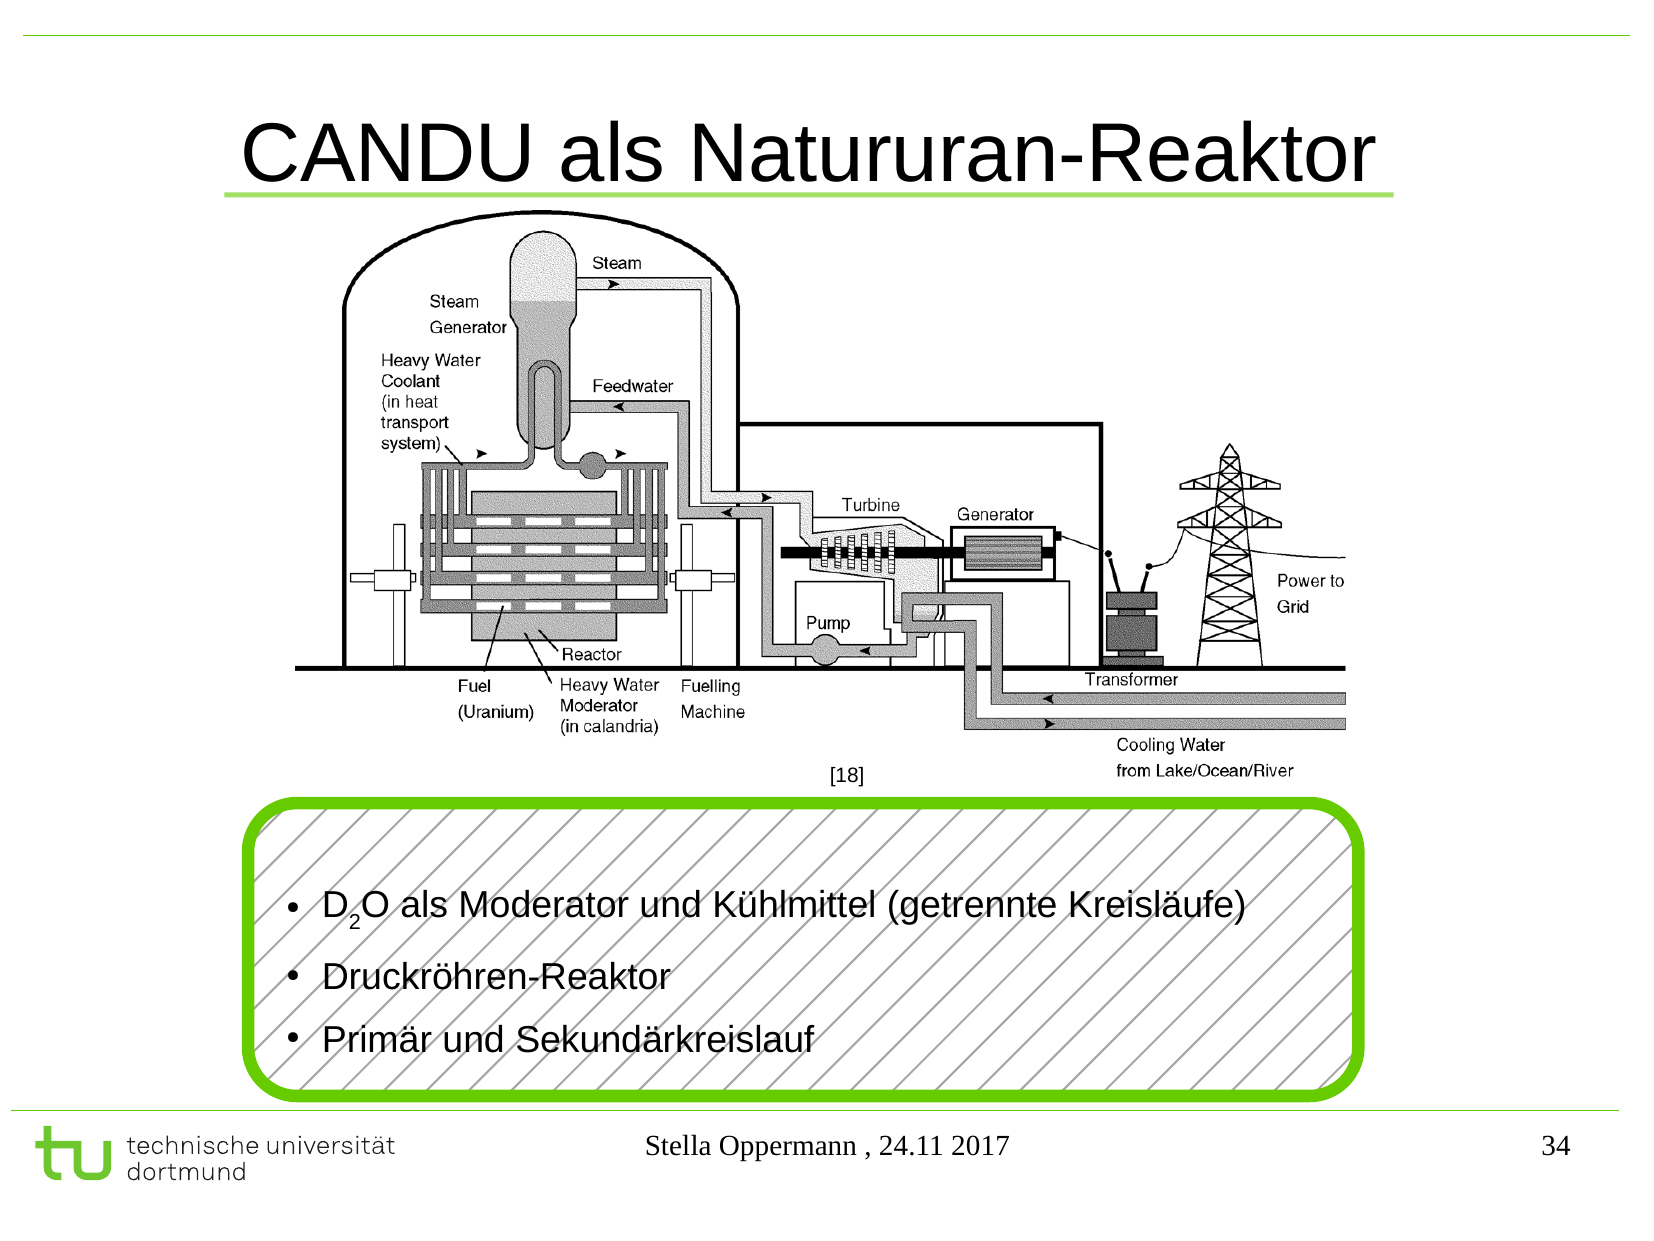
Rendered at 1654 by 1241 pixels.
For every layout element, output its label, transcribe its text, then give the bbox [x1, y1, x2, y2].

picture [295, 210, 1346, 780]
text_box [248, 803, 1359, 1097]
text_box [18] [814, 755, 898, 803]
title CANDU als Natururan-Reaktor [35, 49, 1583, 257]
chart [35, 1125, 461, 1241]
text_box D2O als Moderator und Kühlmittel (getrennte Kreisläufe) Druckröhren-Reaktor Primär und Sekundärkreislauf [271, 850, 1335, 1043]
